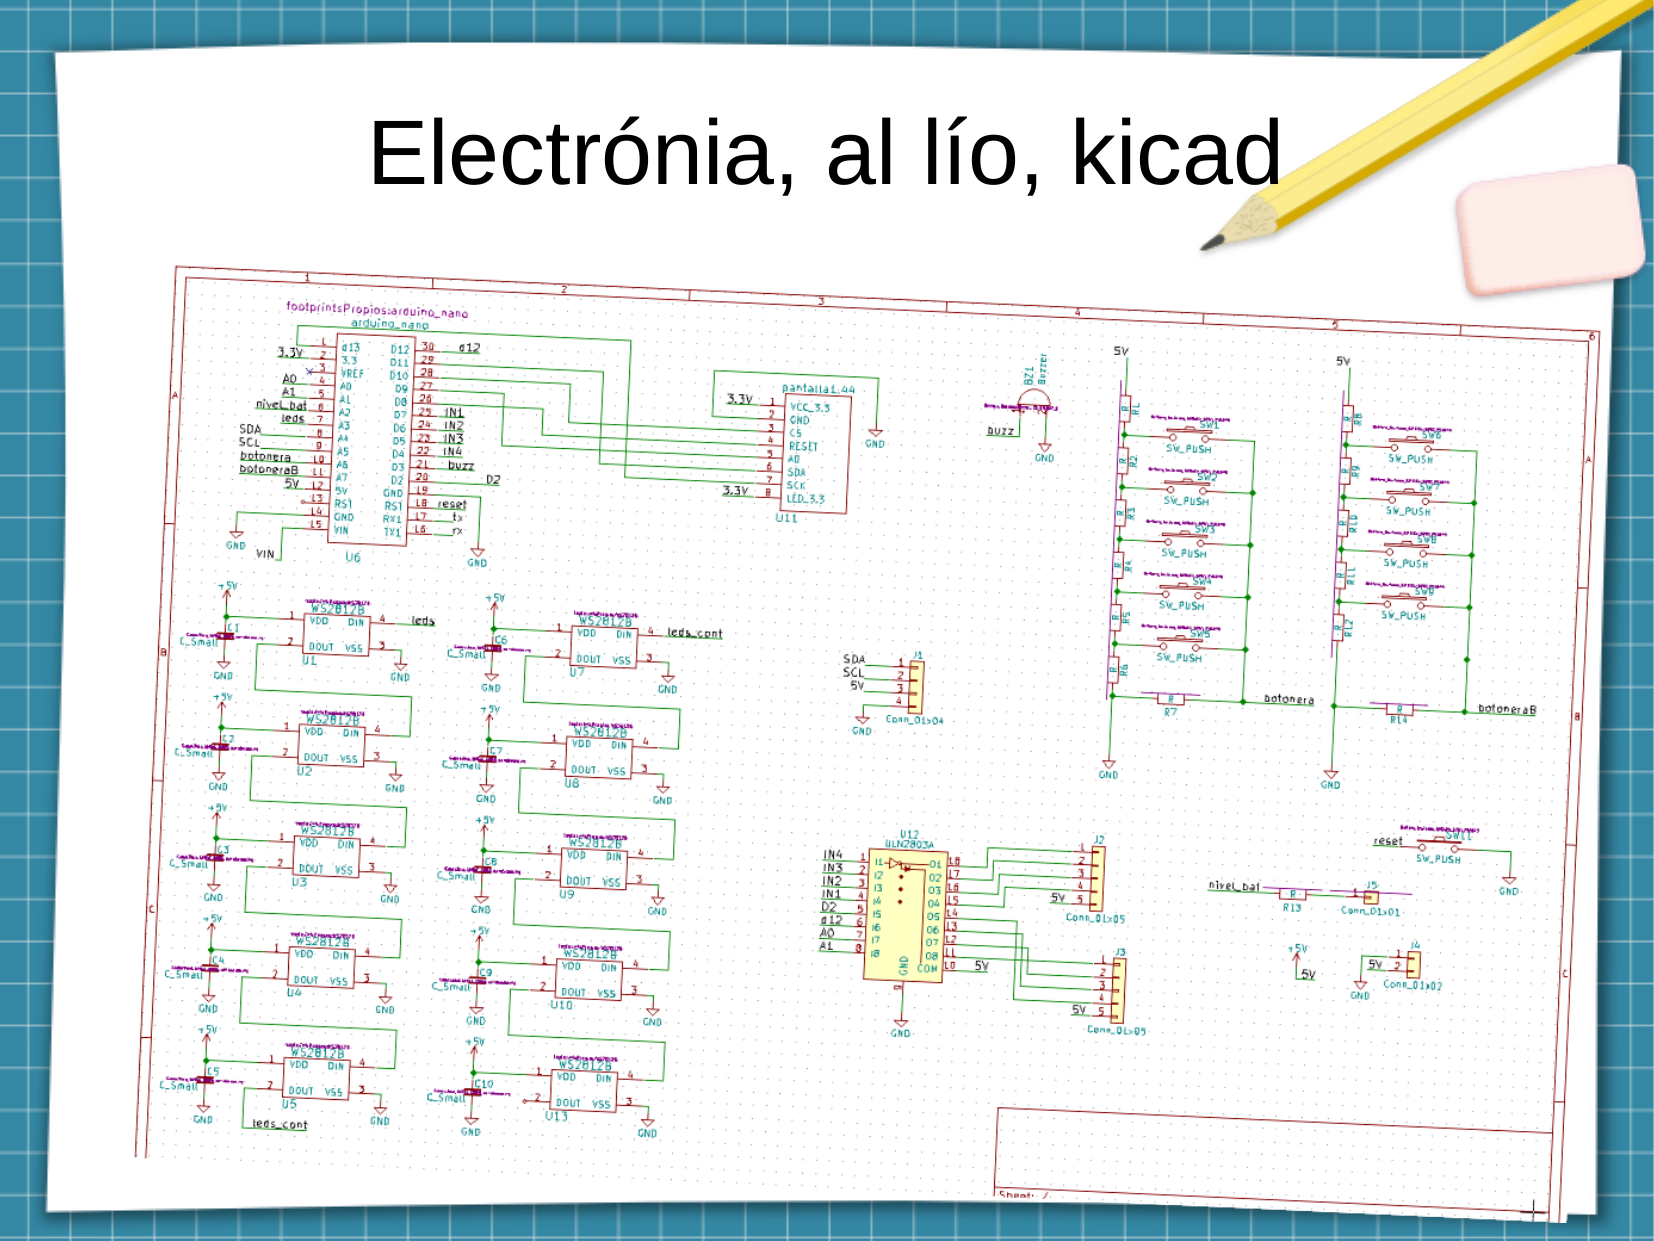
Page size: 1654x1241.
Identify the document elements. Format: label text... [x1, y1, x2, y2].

picture [0, 0, 1654, 1241]
title Electrónia, al lío, kicad [82, 49, 1571, 257]
